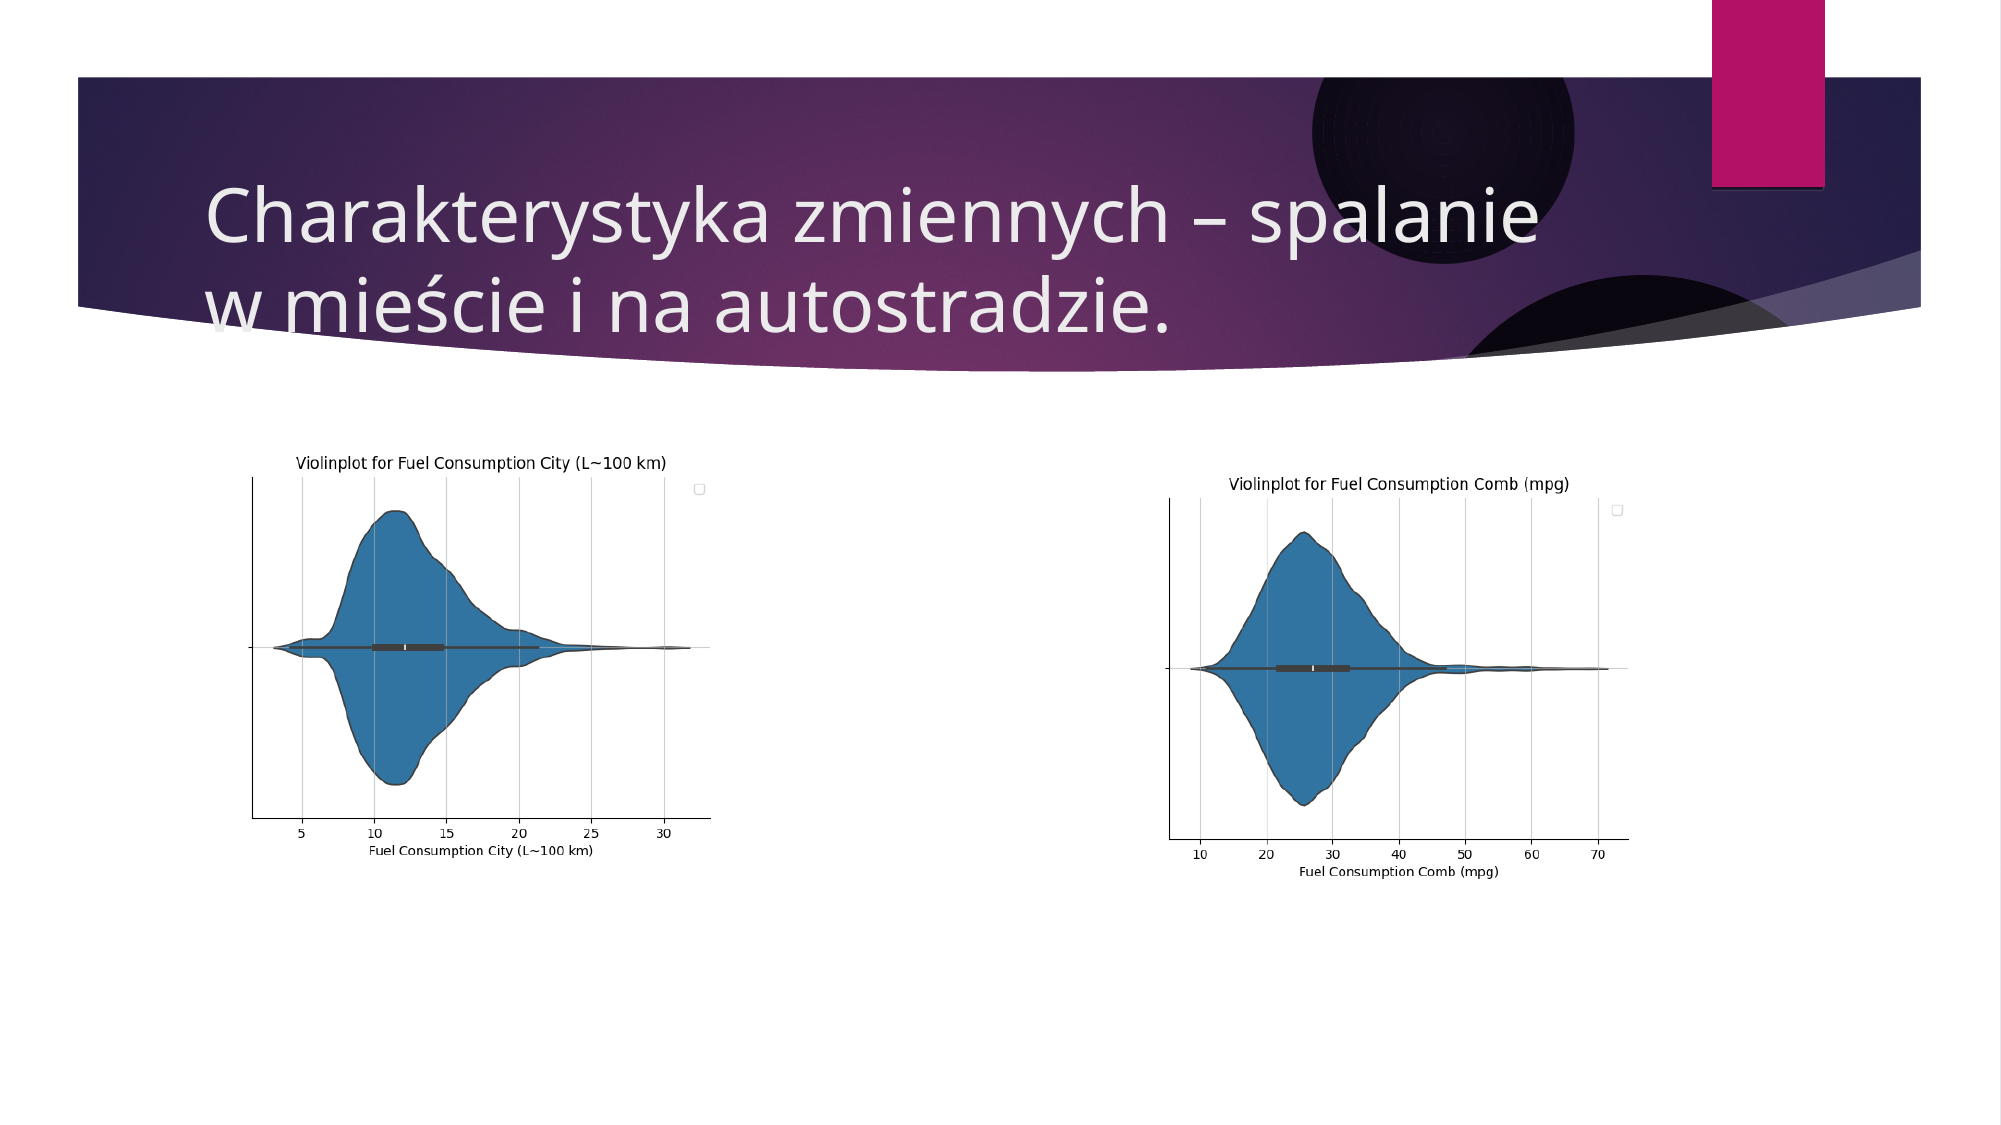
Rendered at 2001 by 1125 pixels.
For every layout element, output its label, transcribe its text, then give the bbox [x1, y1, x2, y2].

title Charakterystyka zmiennych – spalanie w mieście i na autostradzie. [189, 159, 1627, 276]
picture [1095, 444, 1687, 888]
picture [178, 423, 769, 867]
